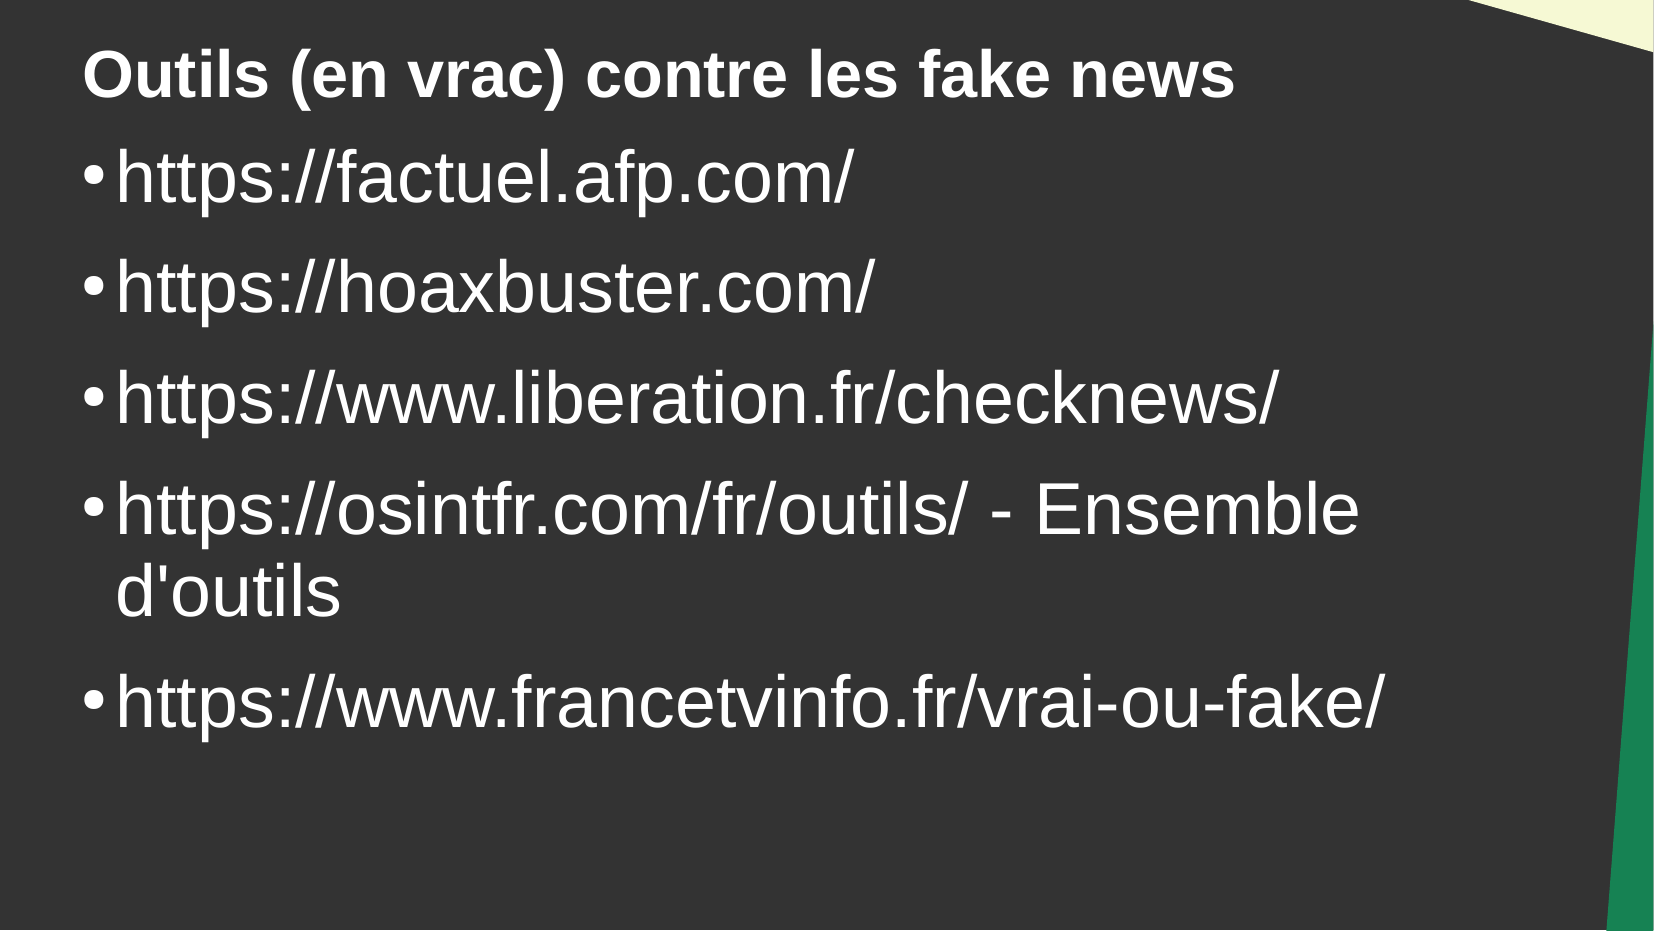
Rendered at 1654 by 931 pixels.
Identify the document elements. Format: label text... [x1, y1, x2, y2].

list https://factuel.afp.com/ https://hoaxbuster.com/ https://www.liberation.fr/checknews/ https://osintfr.com/fr/outils/ - Ensemble d'outils https://www.francetvinfo.fr/vrai-ou-fake/ [80, 135, 1560, 745]
title Outils (en vrac) contre les fake news [82, 37, 1619, 112]
text_box [1468, 0, 1654, 53]
text_box [1606, 314, 1654, 931]
